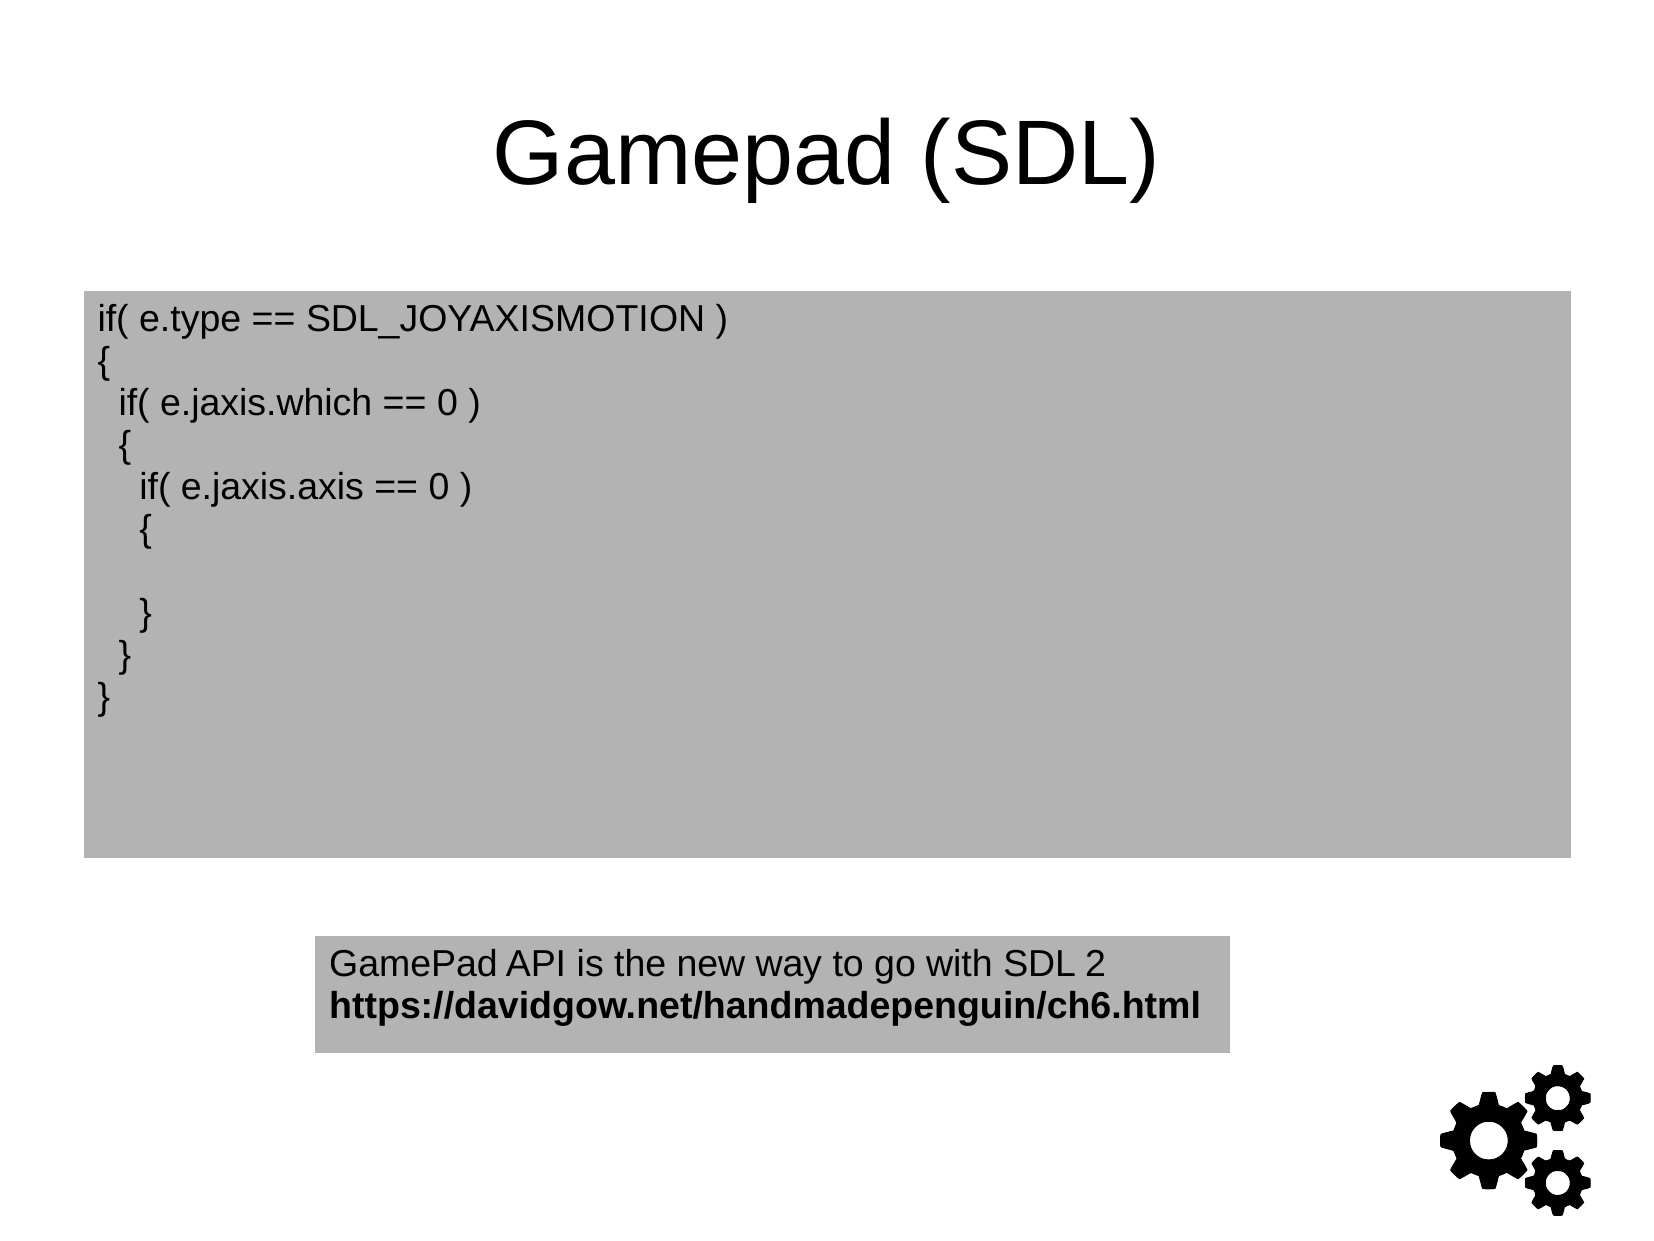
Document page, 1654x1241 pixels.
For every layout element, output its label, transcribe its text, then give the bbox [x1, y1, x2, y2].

picture [1440, 1065, 1591, 1216]
table_header if( e.type == SDL_JOYAXISMOTION ) { if( e.jaxis.which == 0 ) { if( e.jaxis.axis == 0 ) { } } } [84, 291, 1571, 858]
title Gamepad (SDL) [82, 49, 1571, 257]
table_header GamePad API is the new way to go with SDL 2 https://davidgow.net/handmadepenguin/ch6.html [315, 936, 1230, 1053]
